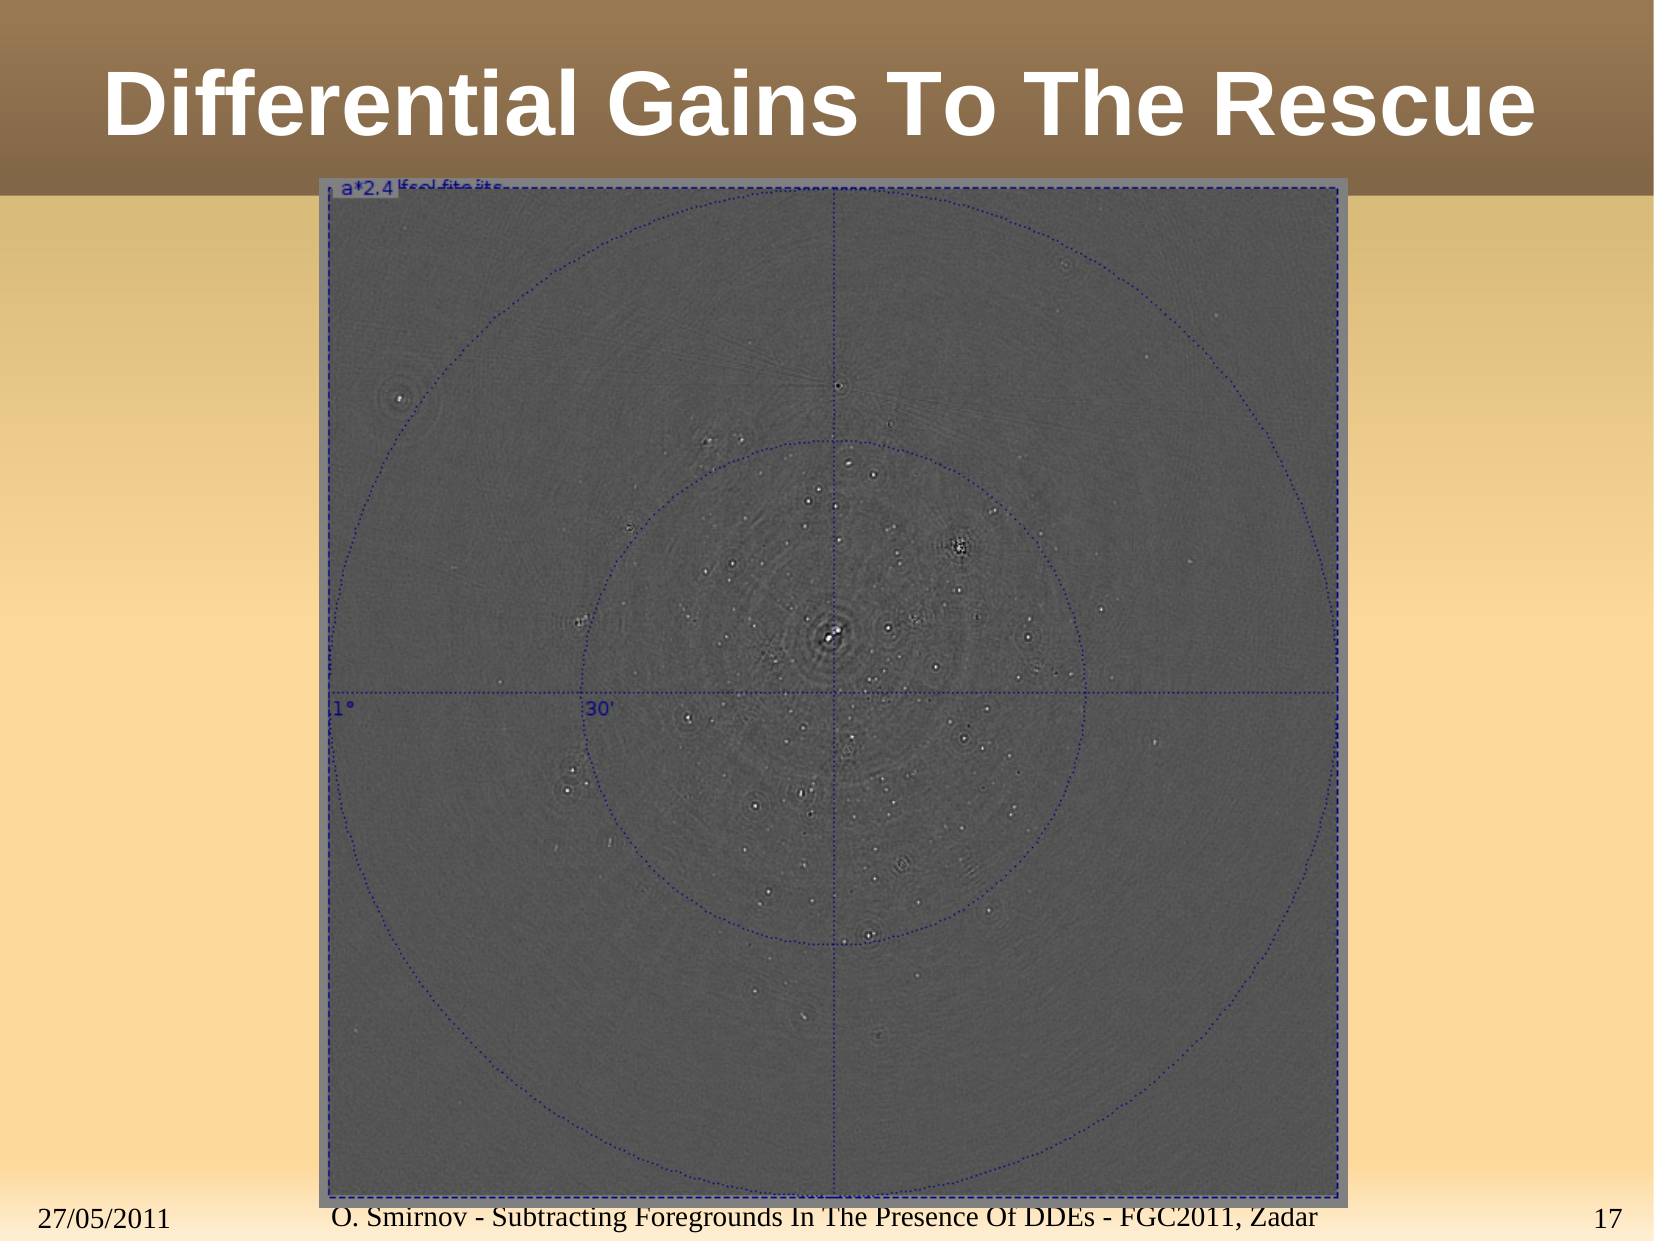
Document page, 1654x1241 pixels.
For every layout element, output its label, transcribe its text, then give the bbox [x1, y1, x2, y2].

title Differential Gains To The Rescue [76, 7, 1565, 200]
picture [0, 0, 1654, 1241]
